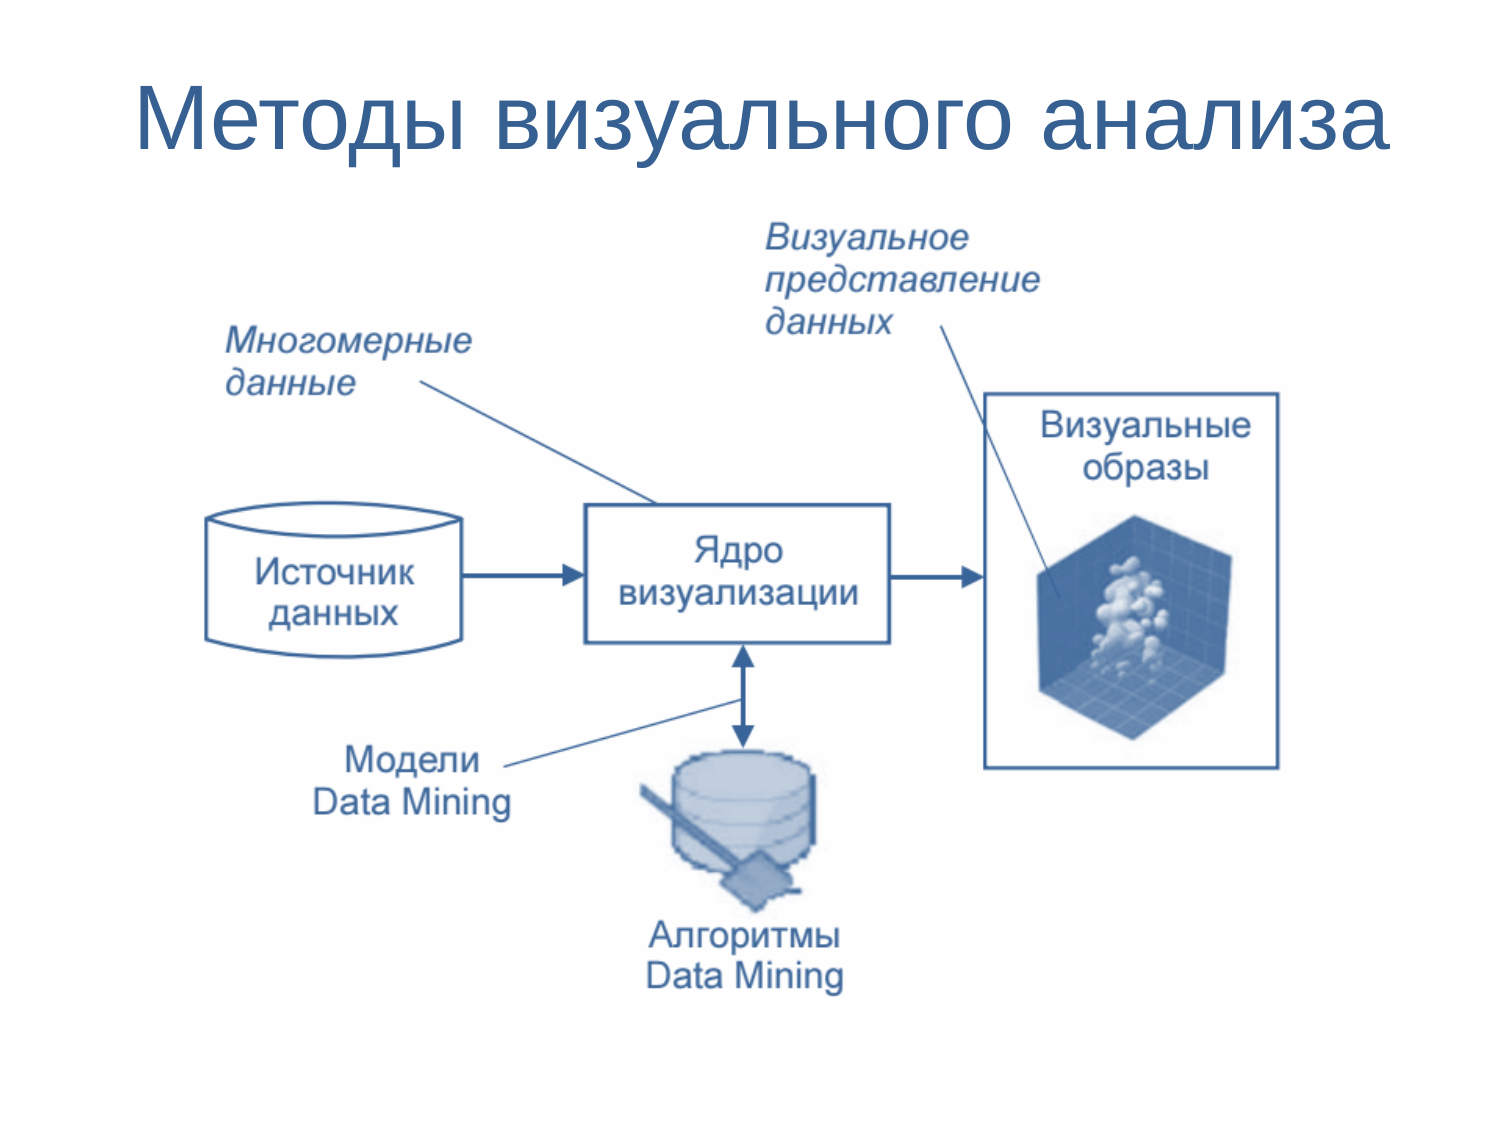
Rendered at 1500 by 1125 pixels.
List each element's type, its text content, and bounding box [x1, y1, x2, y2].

picture [53, 184, 1473, 1015]
title Методы визуального анализа [87, 19, 1438, 207]
